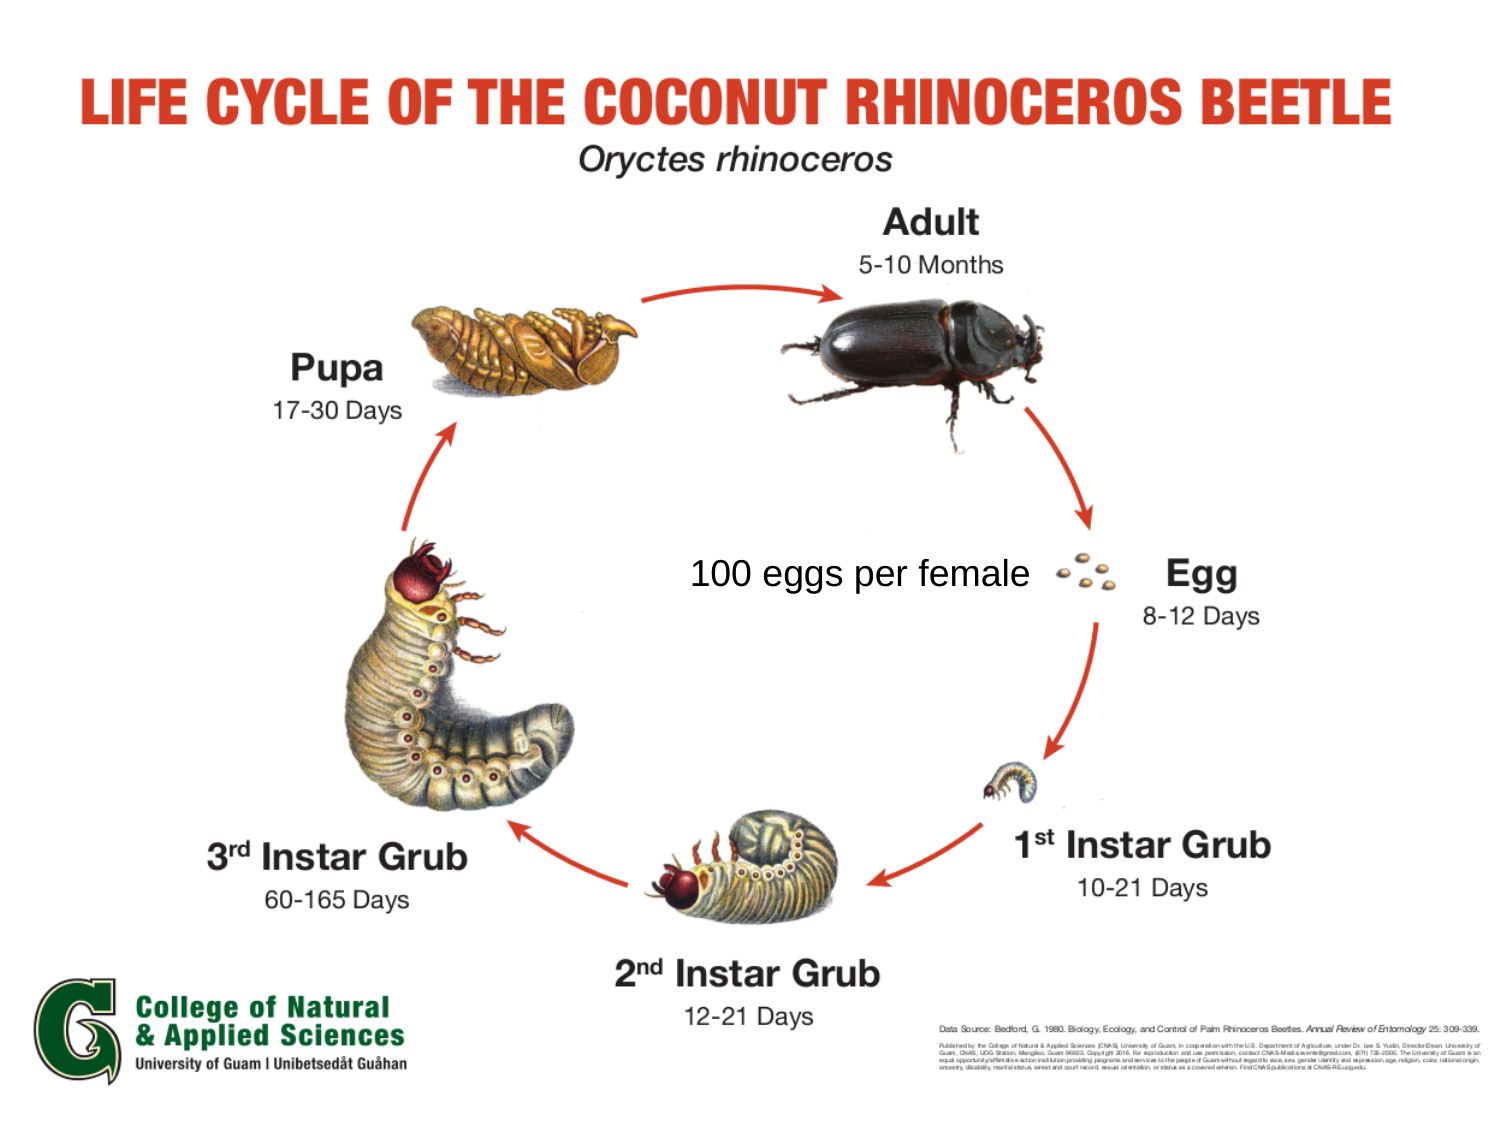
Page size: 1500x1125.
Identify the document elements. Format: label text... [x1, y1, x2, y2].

text_box 100 eggs per female [674, 543, 1046, 601]
picture [0, 45, 1500, 1102]
